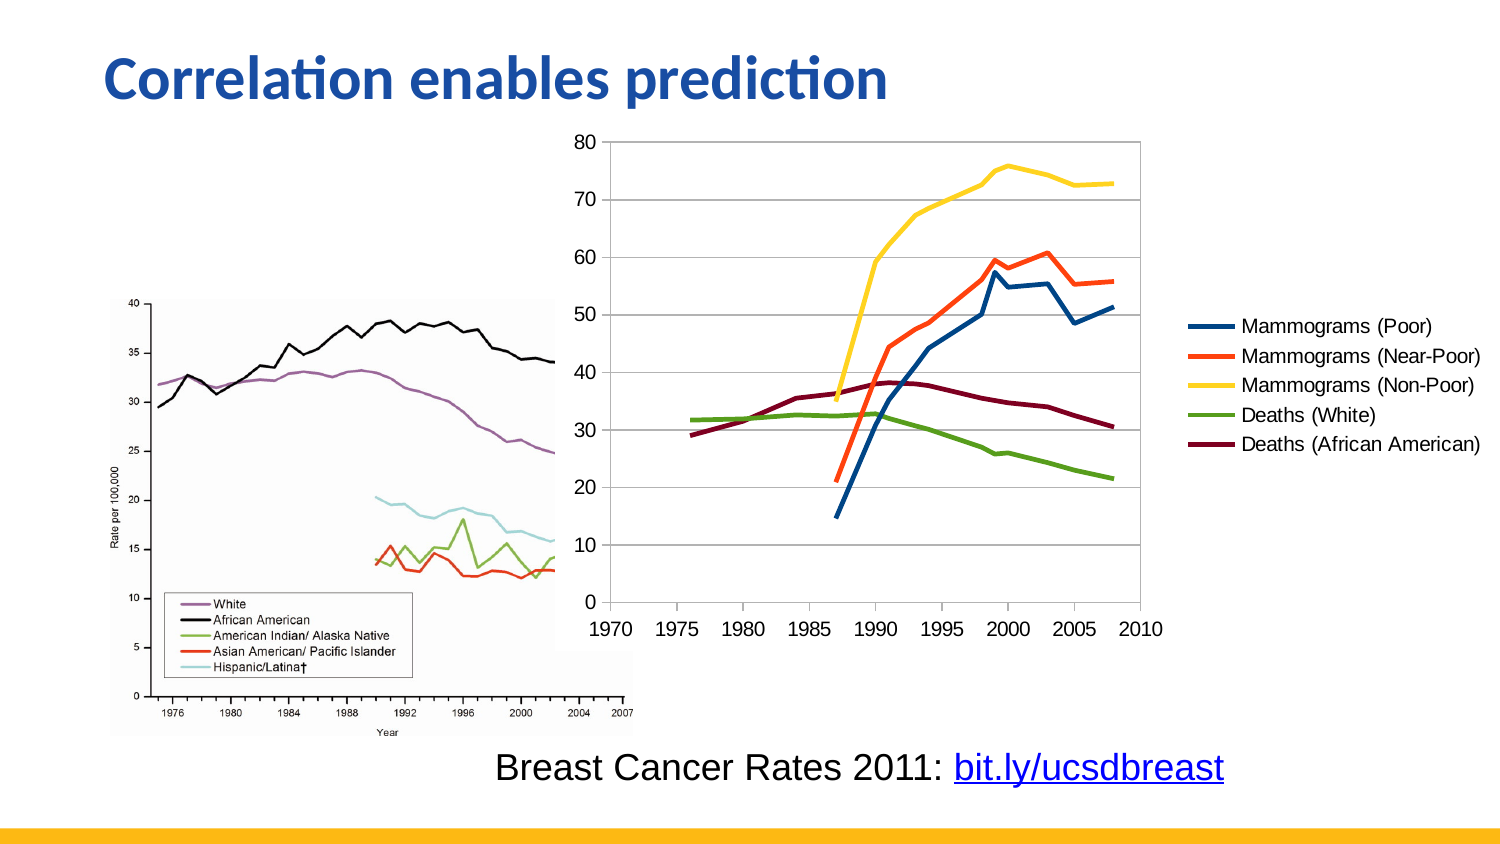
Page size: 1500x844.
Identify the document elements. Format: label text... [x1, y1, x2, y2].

text_box Breast Cancer Rates 2011: bit.ly/ucsdbreast [479, 735, 1245, 811]
chart [555, 120, 1500, 652]
text_box Correlation enables prediction [90, 30, 1441, 227]
picture [110, 299, 633, 736]
